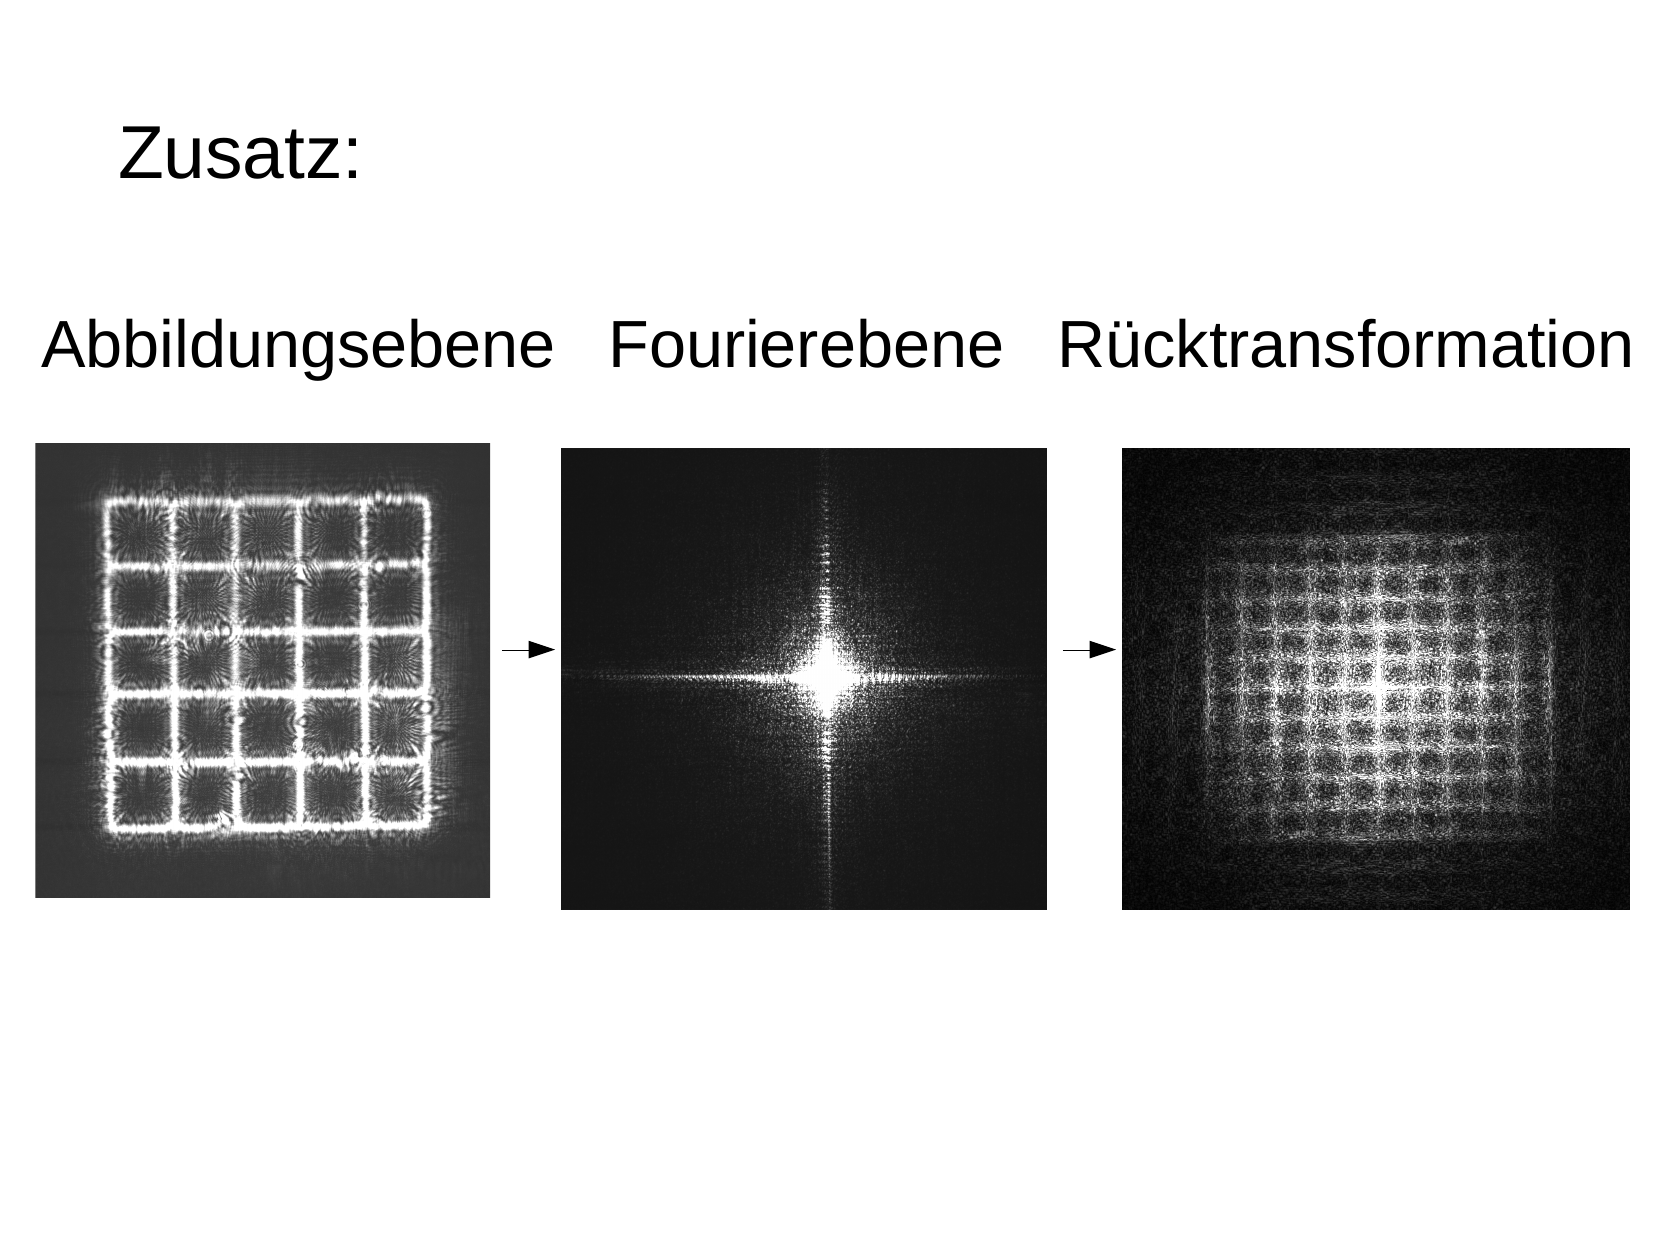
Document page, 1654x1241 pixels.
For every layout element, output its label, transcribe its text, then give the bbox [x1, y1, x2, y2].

list Fourierebene [537, 307, 986, 390]
list Rücktransformation [986, 307, 1648, 390]
picture [35, 443, 491, 898]
picture [1122, 448, 1630, 910]
title Zusatz: [82, 49, 1571, 257]
picture [561, 448, 1047, 910]
list Abbildungsebene [0, 307, 537, 390]
